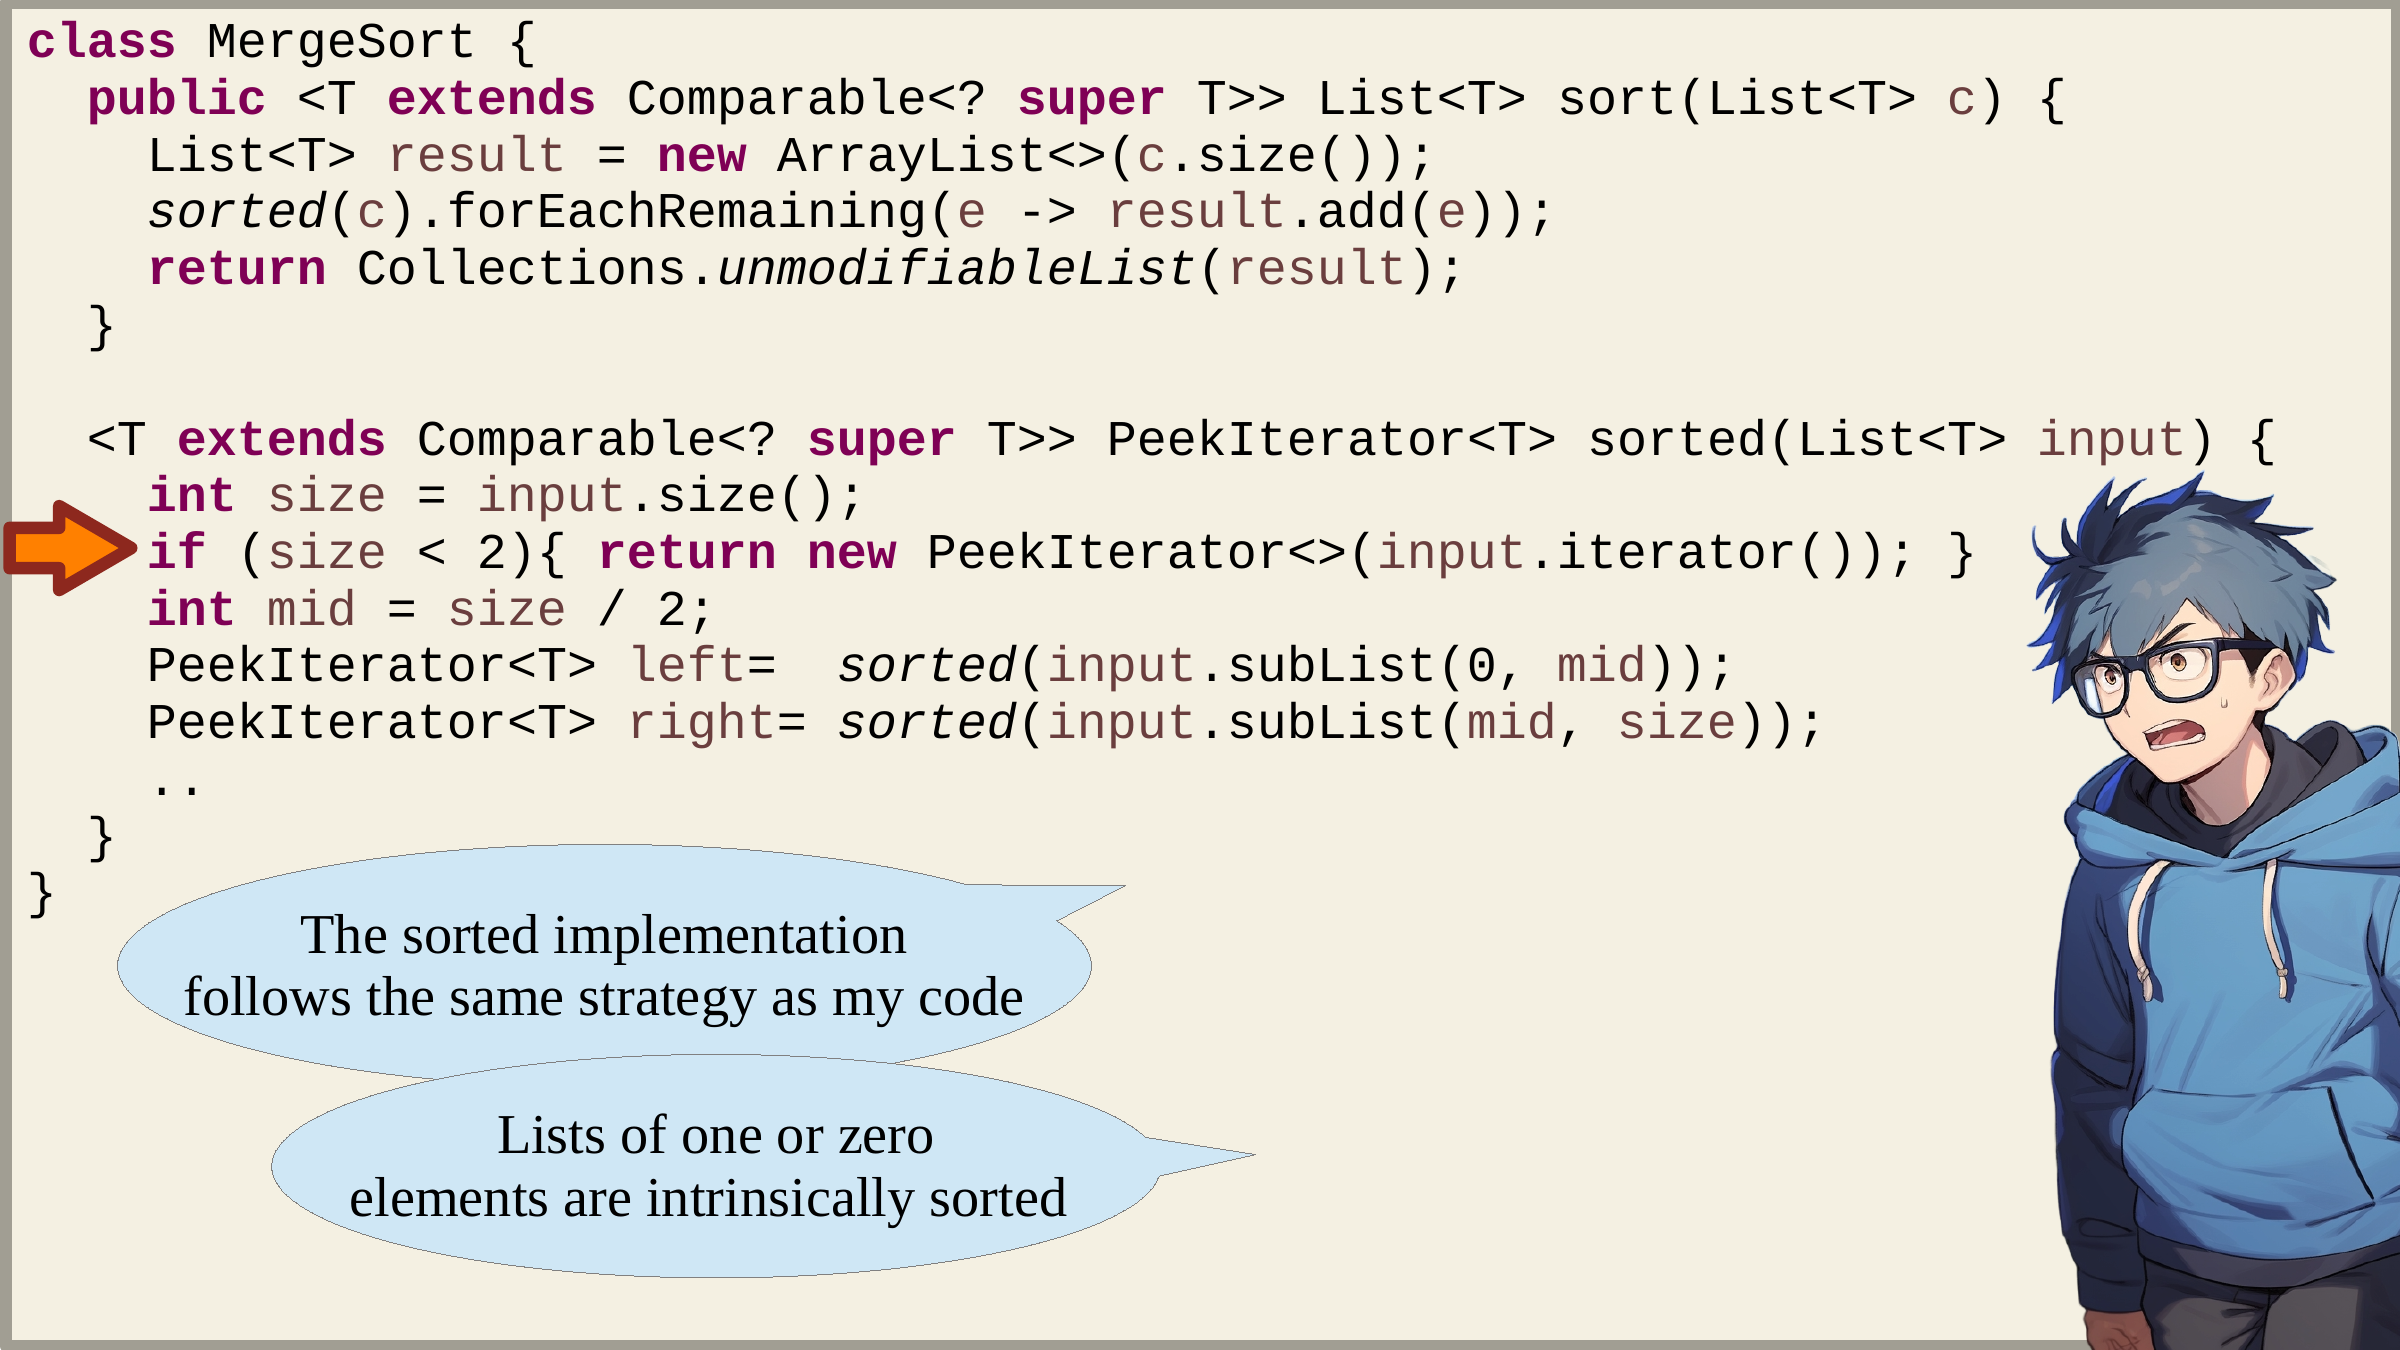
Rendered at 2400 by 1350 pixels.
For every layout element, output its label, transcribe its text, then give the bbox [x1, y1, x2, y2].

text_box The sorted implementation follows the same strategy as my code [117, 844, 1126, 1079]
text_box Lists of one or zero elements are intrinsically sorted [271, 1054, 1256, 1278]
text_box class MergeSort { public <T extends Comparable<? super T>> List<T> sort(List<T> c) { List<T> result = new ArrayList<>(c.size()); sorted(c).forEachRemaining(e -> result.add(e)); return Collections.unmodifiableList(result); } <T extends Comparable<? super T>> PeekIterator<T> sorted(List<T> input) { int size = input.size(); if (size < 2){ return new PeekIterator<>(input.iterator()); } int mid = size / 2; PeekIterator<T> left= sorted(input.subList(0, mid)); PeekIterator<T> right= sorted(input.subList(mid, size)); .. } } [5, 2, 2398, 1346]
text_box [9, 506, 132, 591]
picture [1961, 447, 2400, 1350]
